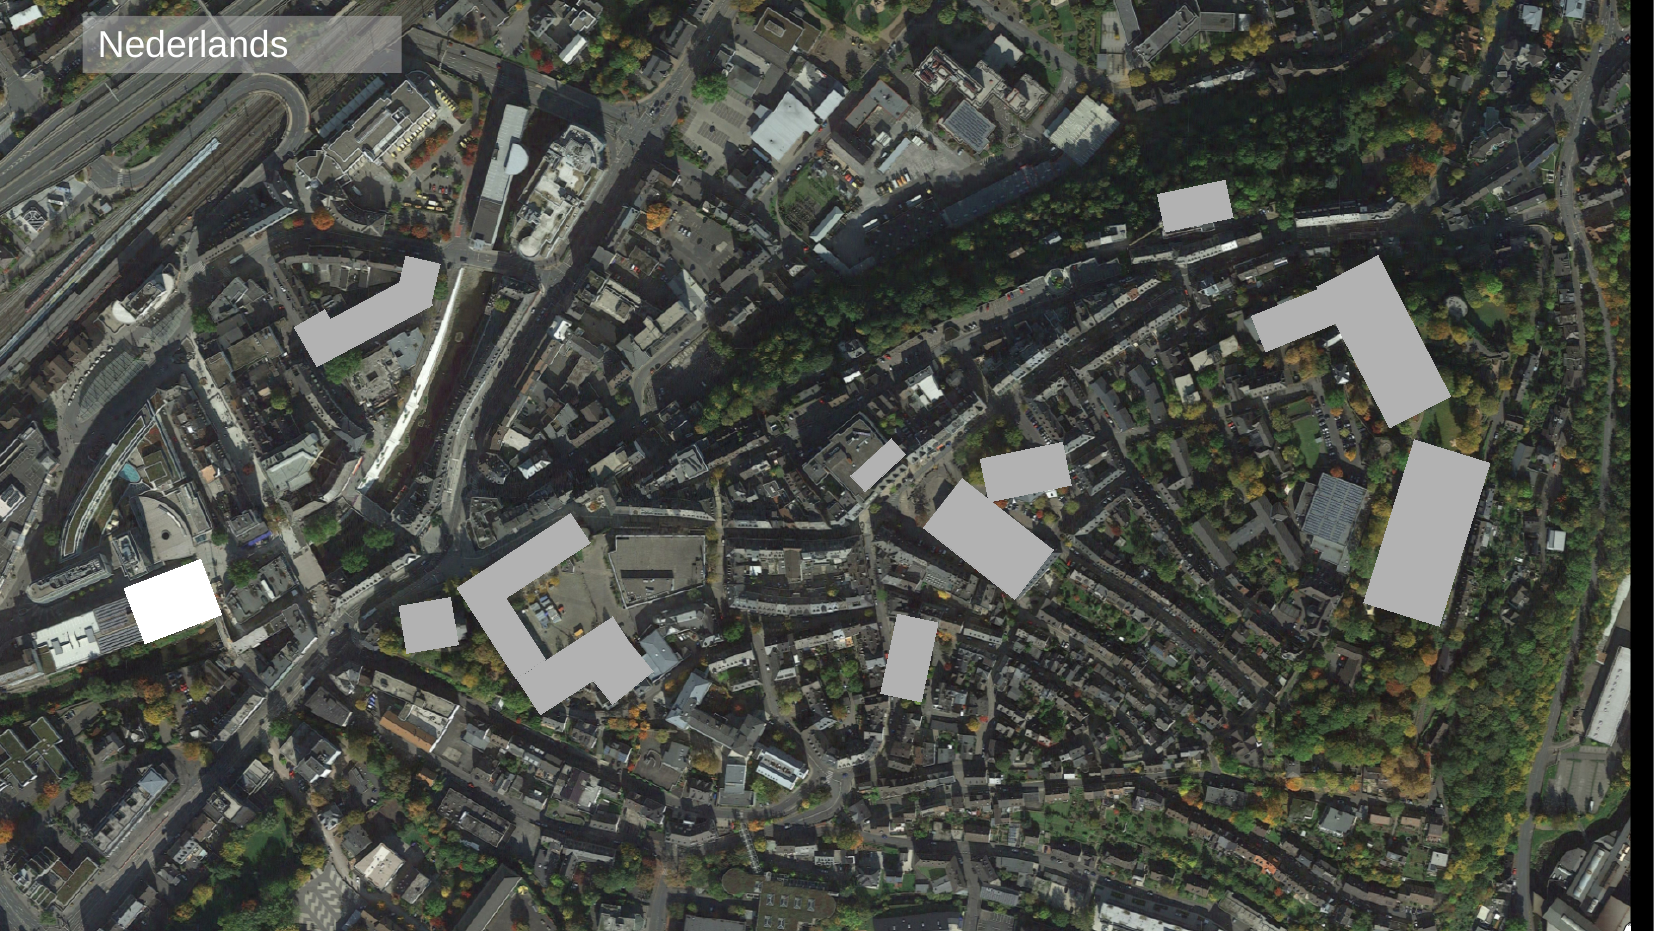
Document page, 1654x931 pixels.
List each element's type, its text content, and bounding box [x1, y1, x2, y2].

text_box Nederlands [82, 15, 402, 73]
text_box [850, 438, 906, 492]
text_box [923, 442, 1072, 600]
text_box [399, 597, 459, 654]
text_box [1251, 255, 1451, 428]
text_box [457, 513, 654, 715]
text_box [880, 614, 938, 702]
text_box [294, 256, 441, 367]
text_box [124, 559, 222, 644]
text_box [1363, 439, 1490, 627]
picture [0, 0, 1654, 931]
text_box [1157, 180, 1234, 232]
